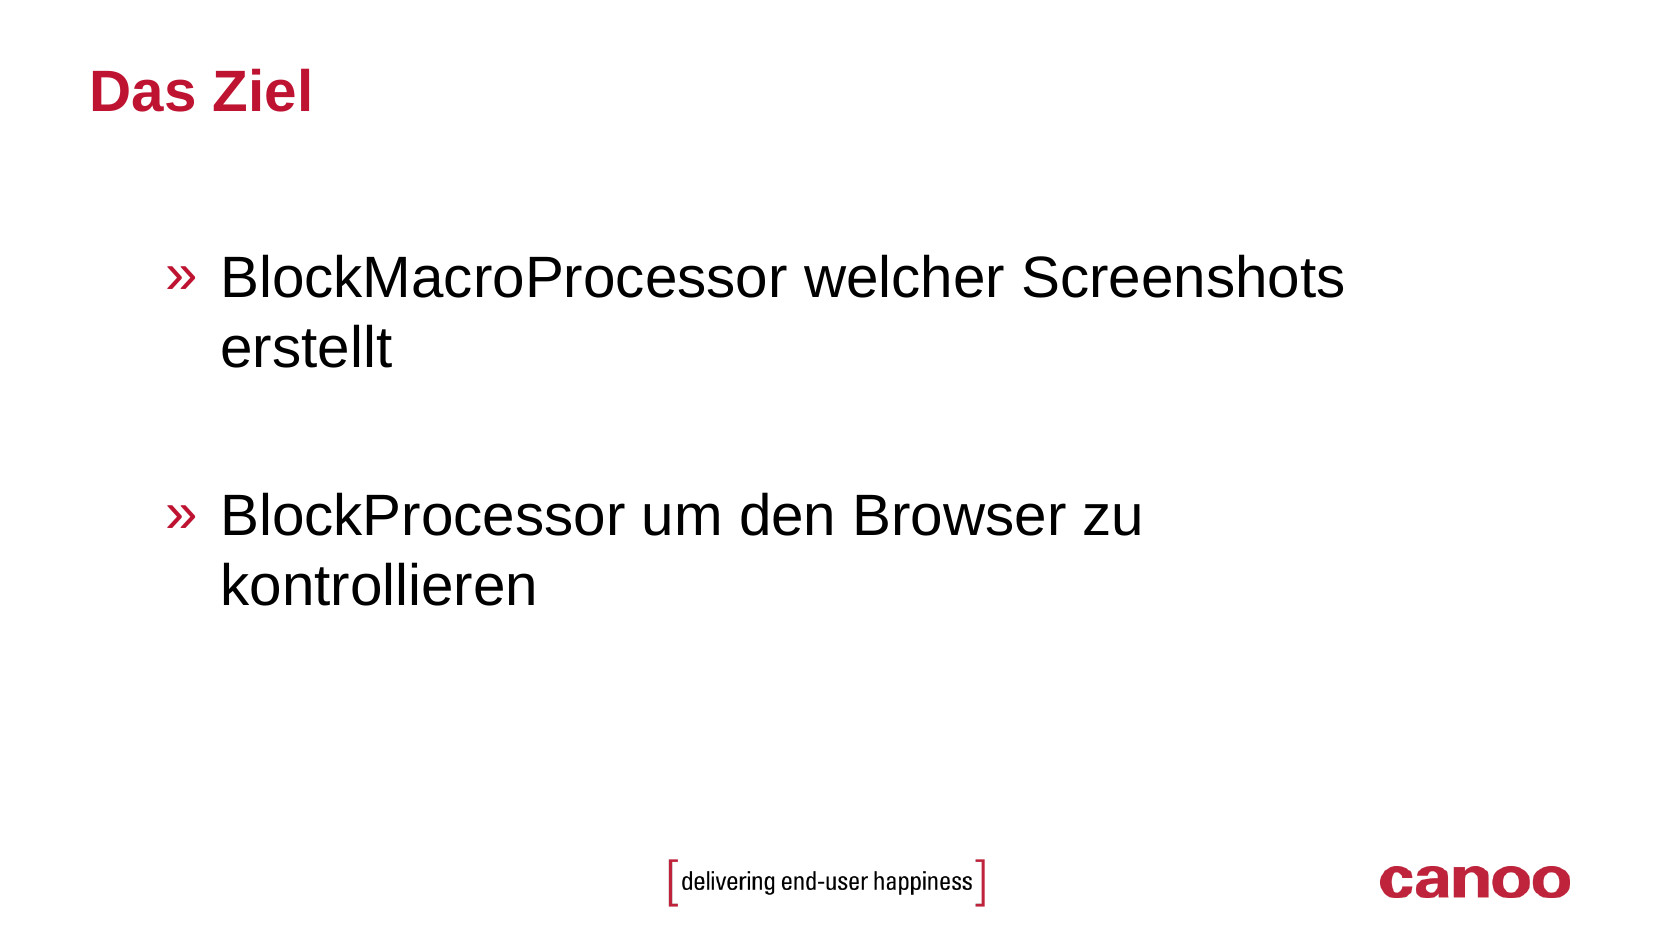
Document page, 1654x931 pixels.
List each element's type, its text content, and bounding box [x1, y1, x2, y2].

picture [662, 855, 991, 910]
list BlockMacroProcessor welcher Screenshots erstellt BlockProcessor um den Browser zu kontrollieren [150, 231, 1396, 757]
picture [1380, 866, 1570, 898]
title Das Ziel [75, 45, 1591, 136]
